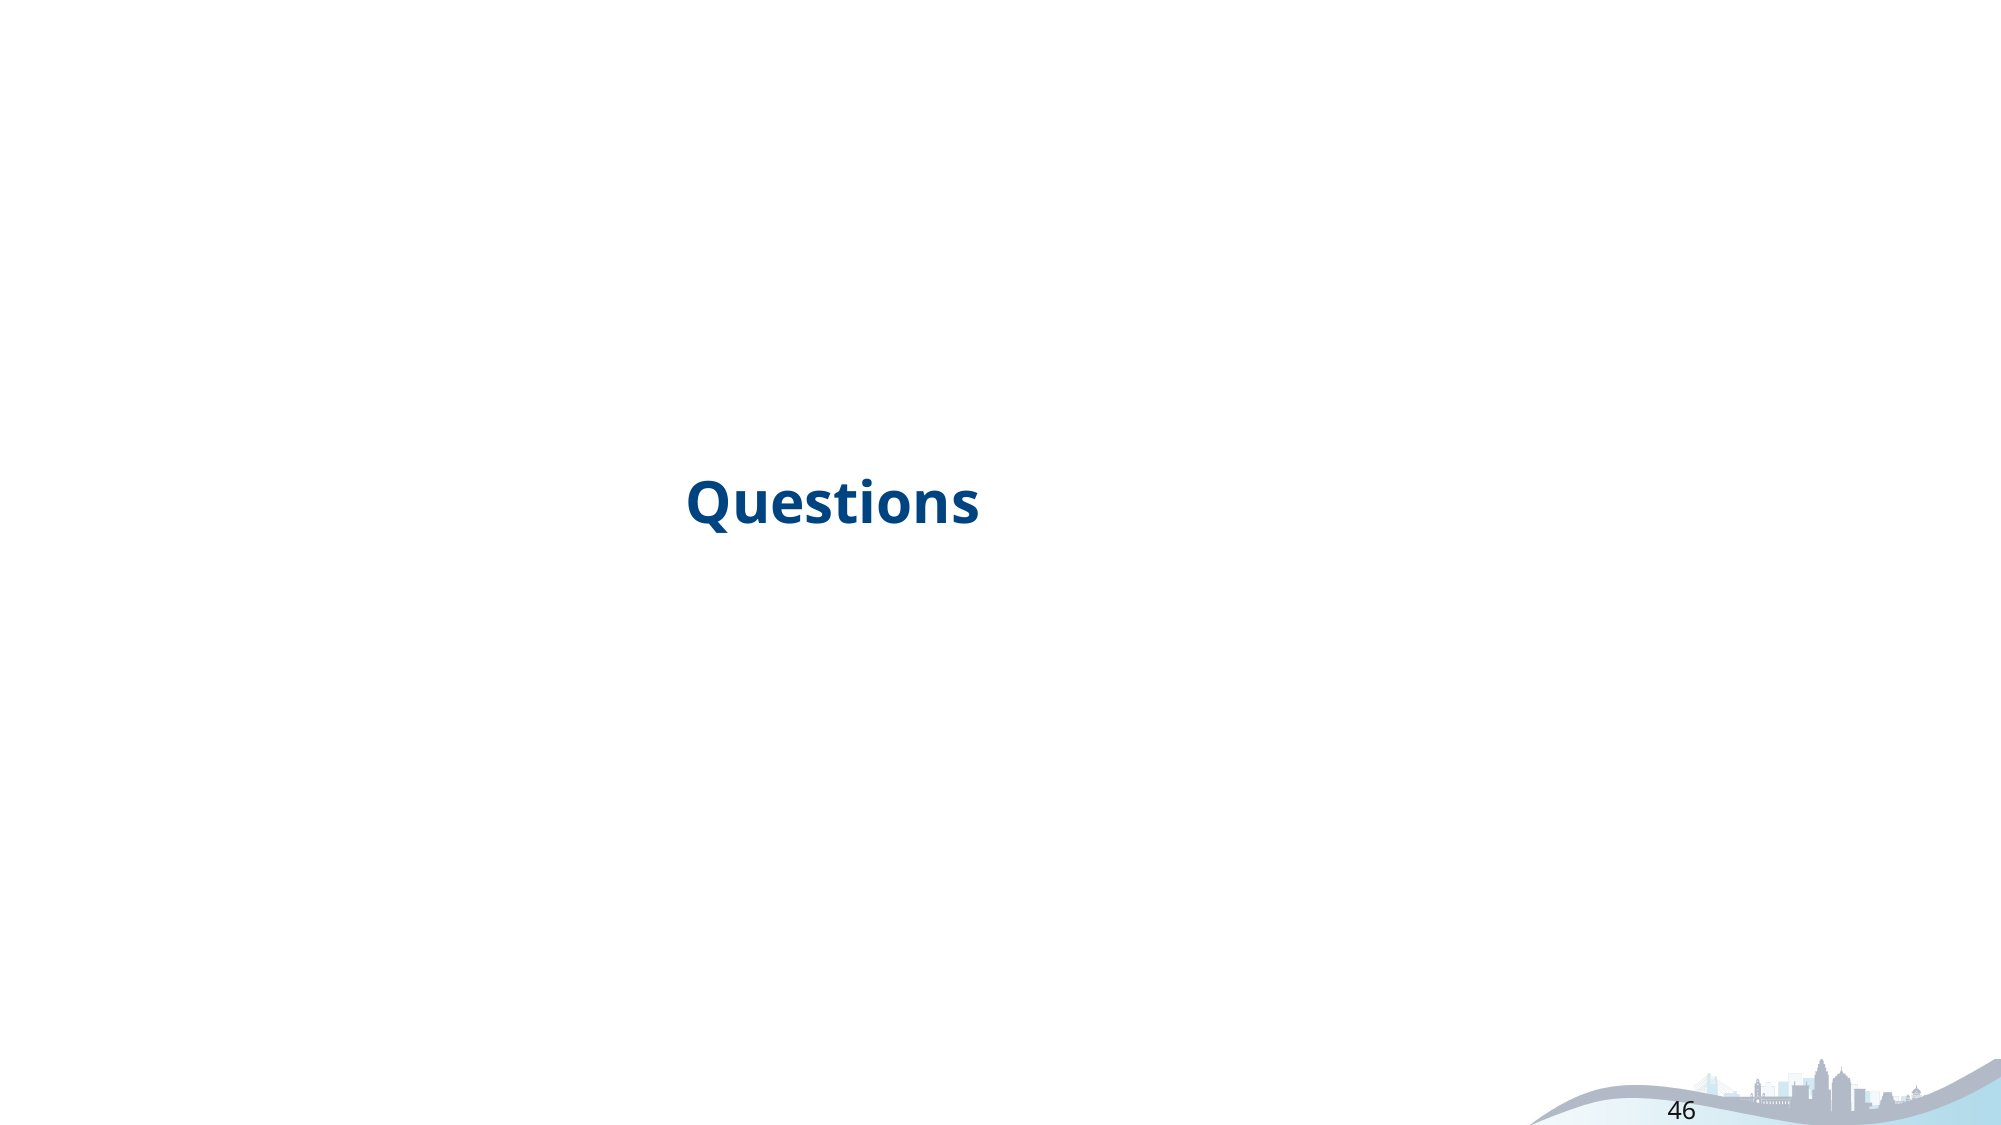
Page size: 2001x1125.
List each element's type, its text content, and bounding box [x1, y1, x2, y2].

slide_number <number> [1652, 1086, 2000, 1125]
list Questions [670, 466, 1137, 620]
